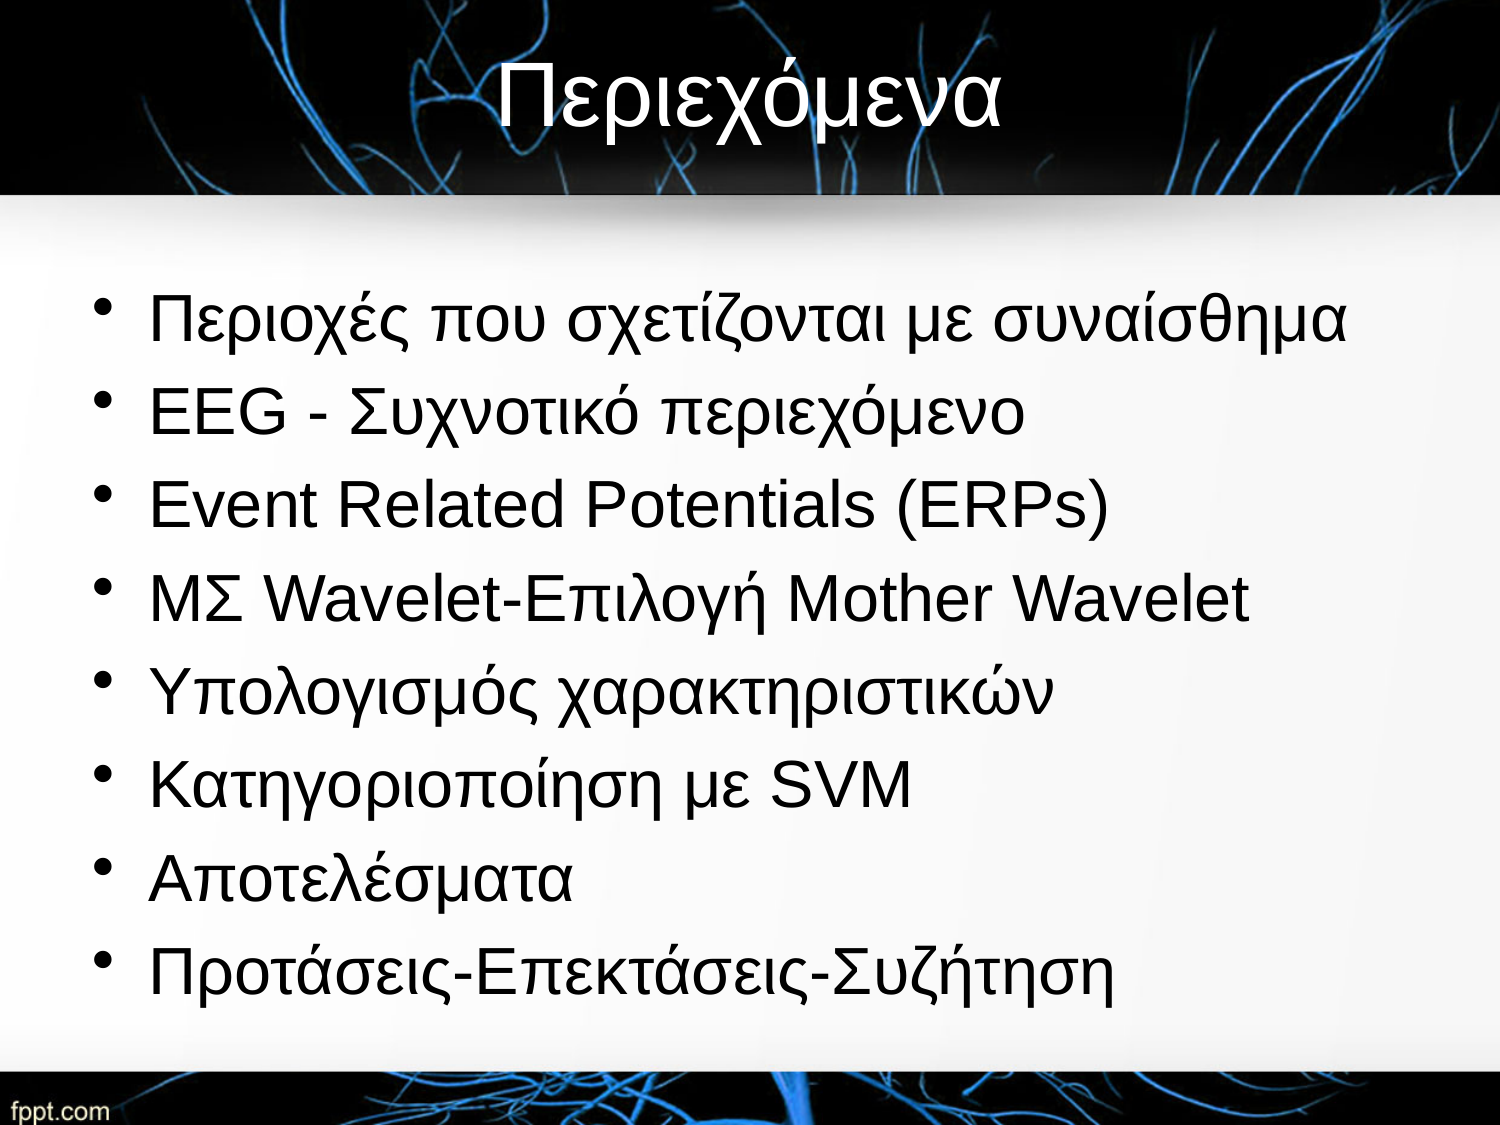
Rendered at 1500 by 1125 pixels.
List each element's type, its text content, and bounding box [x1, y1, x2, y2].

title Περιεχόμενα [75, 0, 1425, 184]
picture [0, 0, 1500, 1125]
list Περιοχές που σχετίζονται με συναίσθημα EEG - Συχνοτικό περιεχόμενο Εvent Related Potentials (ΕRPs) ΜΣ Wavelet-Επιλογή Mother Wavelet Υπολογισμός χαρακτηριστικών Κατηγοριοποίηση με SVM Αποτελέσματα Προτάσεις-Επεκτάσεις-Συζήτηση [76, 267, 1427, 1010]
